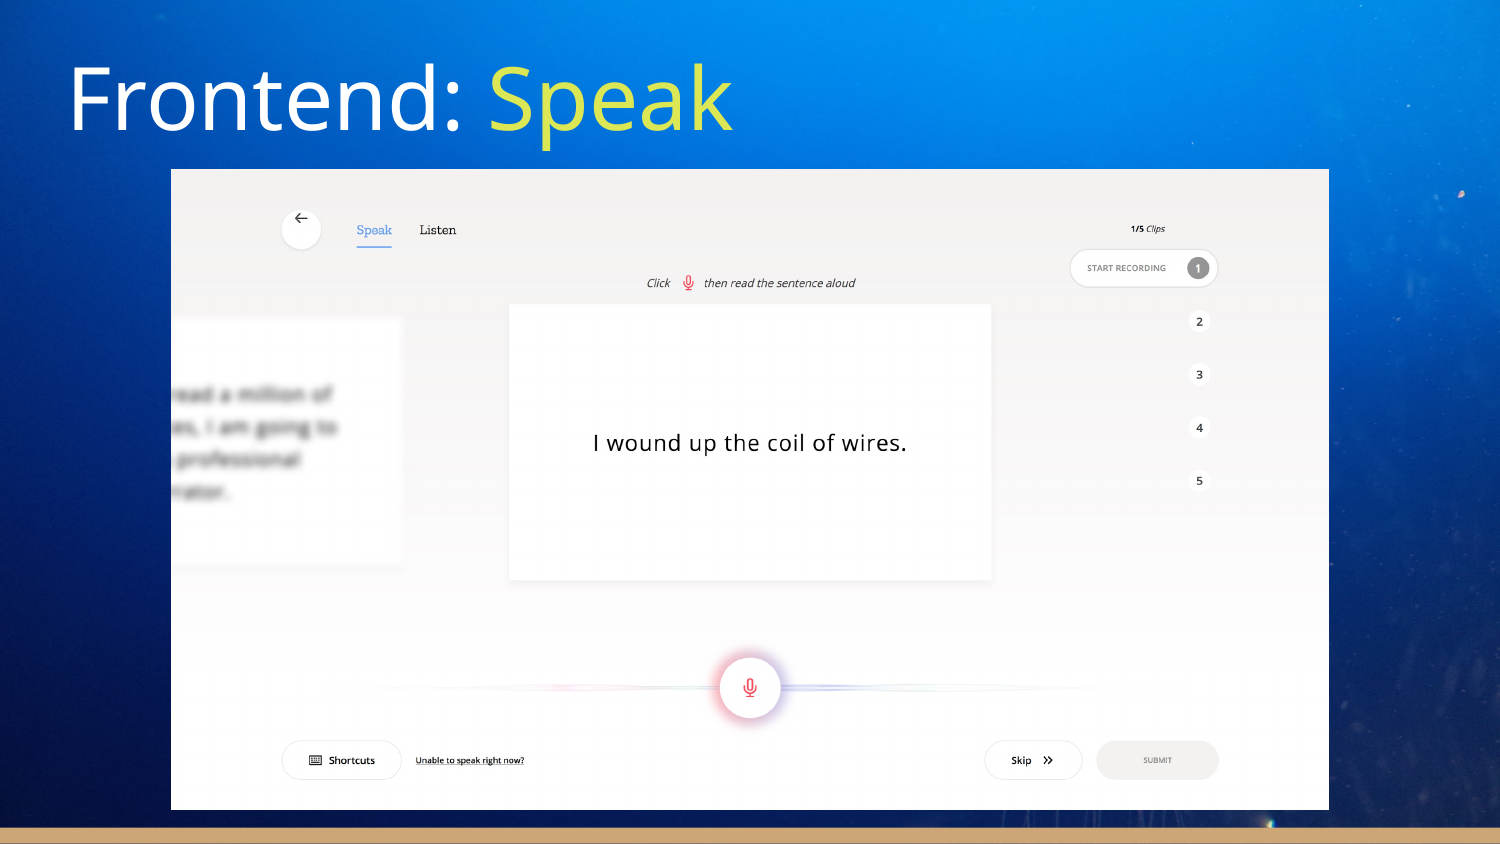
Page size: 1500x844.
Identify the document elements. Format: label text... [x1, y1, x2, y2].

title Frontend: Speak [51, 38, 1449, 154]
picture [0, 0, 1500, 827]
